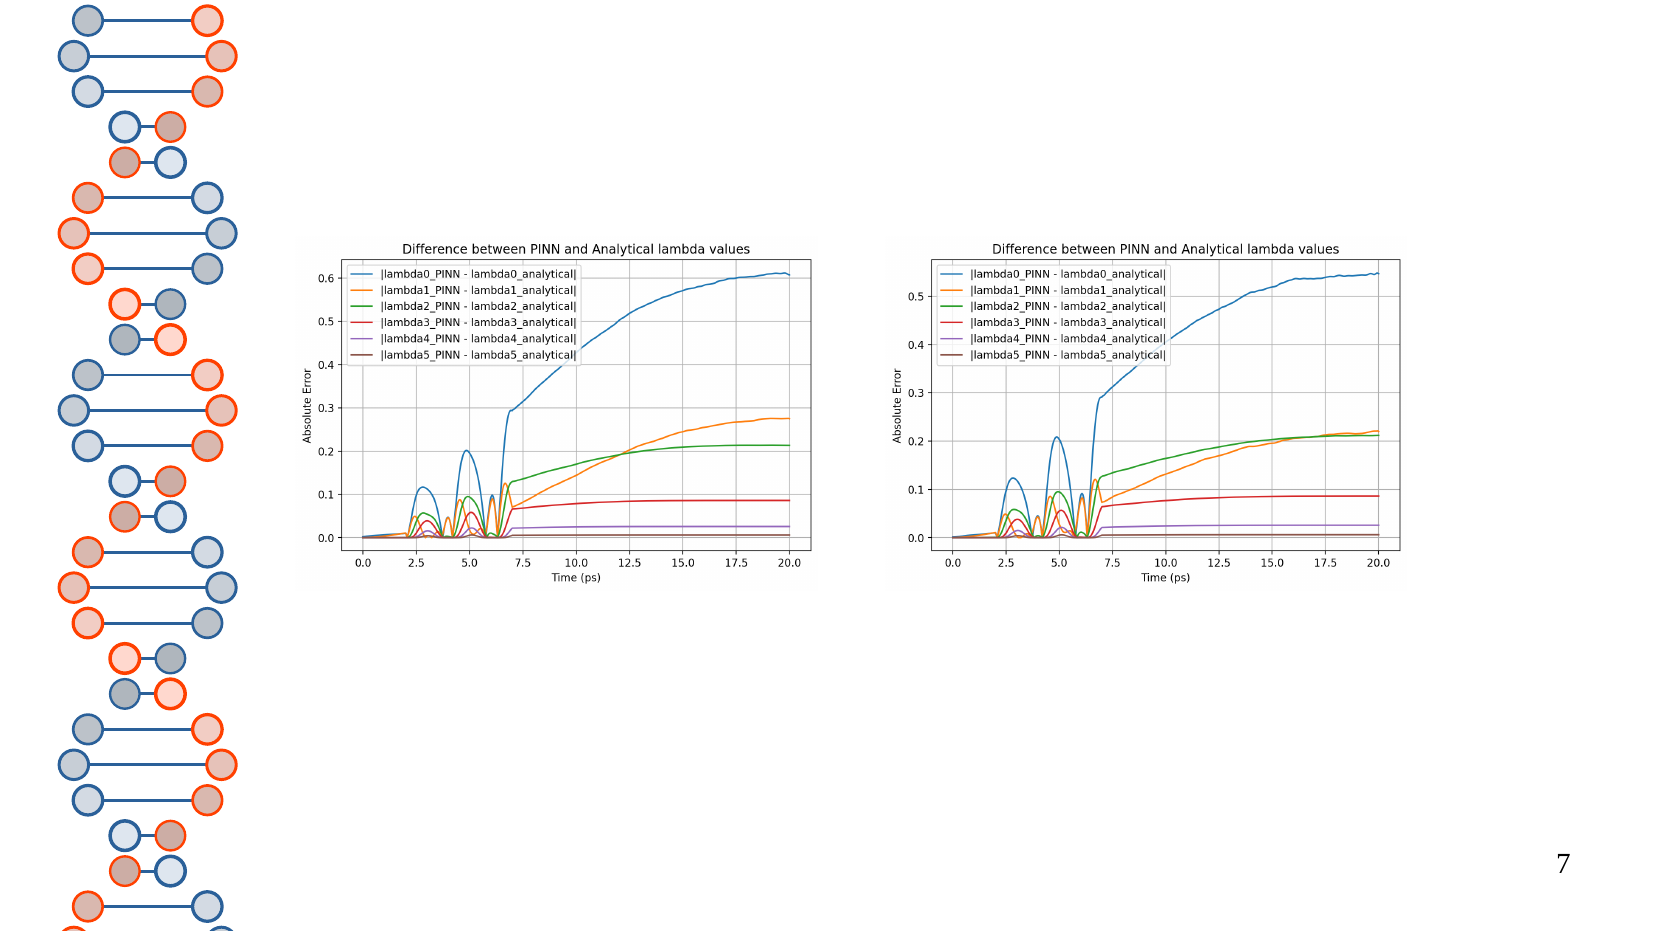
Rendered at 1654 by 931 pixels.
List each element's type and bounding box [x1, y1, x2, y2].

picture [295, 236, 818, 591]
picture [885, 236, 1407, 591]
